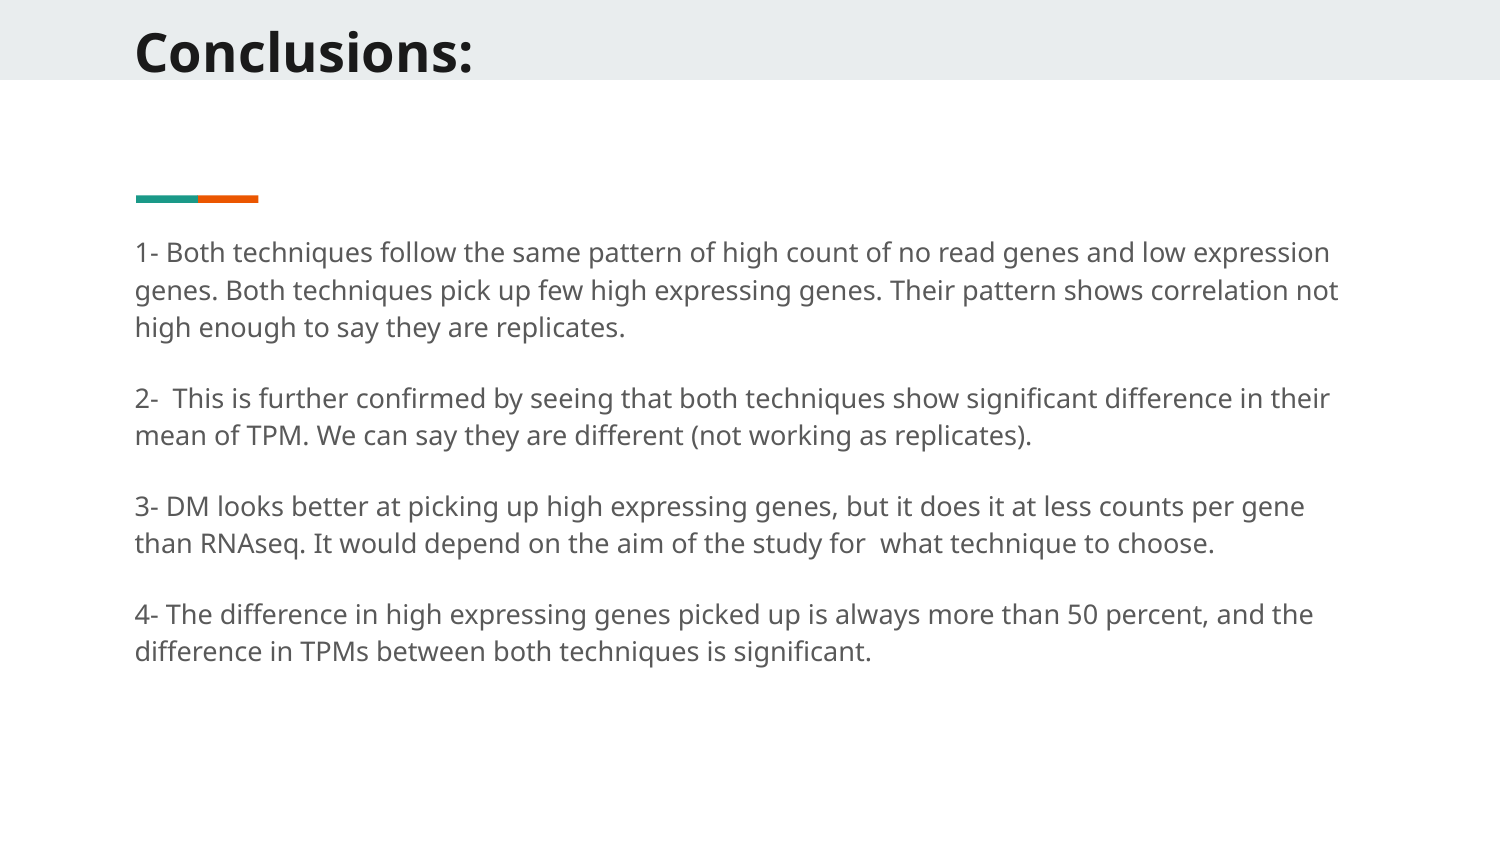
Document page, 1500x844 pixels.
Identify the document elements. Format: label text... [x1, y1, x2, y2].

list 1- Both techniques follow the same pattern of high count of no read genes and low expression genes. Both techniques pick up few high expressing genes. Their pattern shows correlation not high enough to say they are replicates. 2- This is further confirmed by seeing that both techniques show significant difference in their mean of TPM. We can say they are different (not working as replicates). 3- DM looks better at picking up high expressing genes, but it does it at less counts per gene than RNAseq. It would depend on the aim of the study for what technique to choose. 4- The difference in high expressing genes picked up is always more than 50 percent, and the difference in TPMs between both techniques is significant. [119, 216, 1381, 679]
title Conclusions: [119, 3, 1381, 92]
